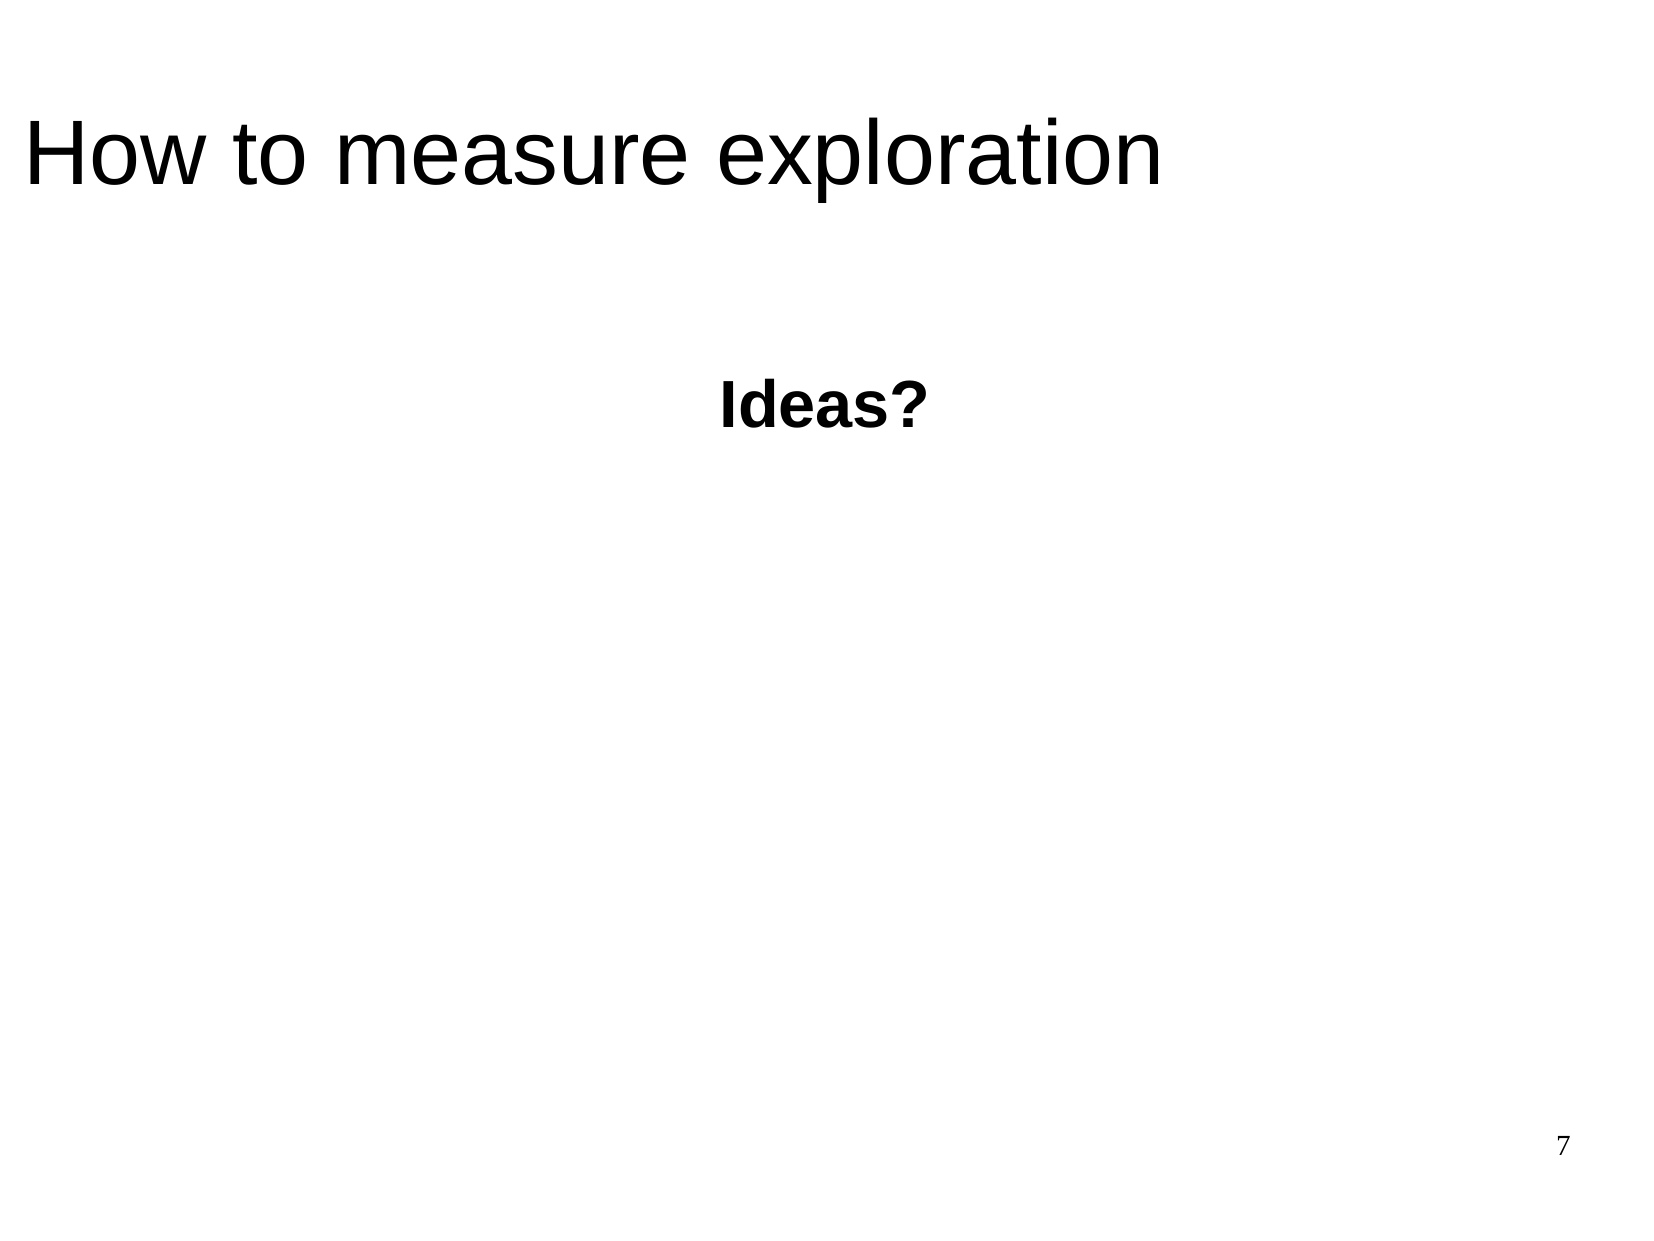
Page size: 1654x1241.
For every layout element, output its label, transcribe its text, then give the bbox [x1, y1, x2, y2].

title How to measure exploration [23, 49, 1512, 257]
text_box Ideas? [45, 285, 1606, 599]
